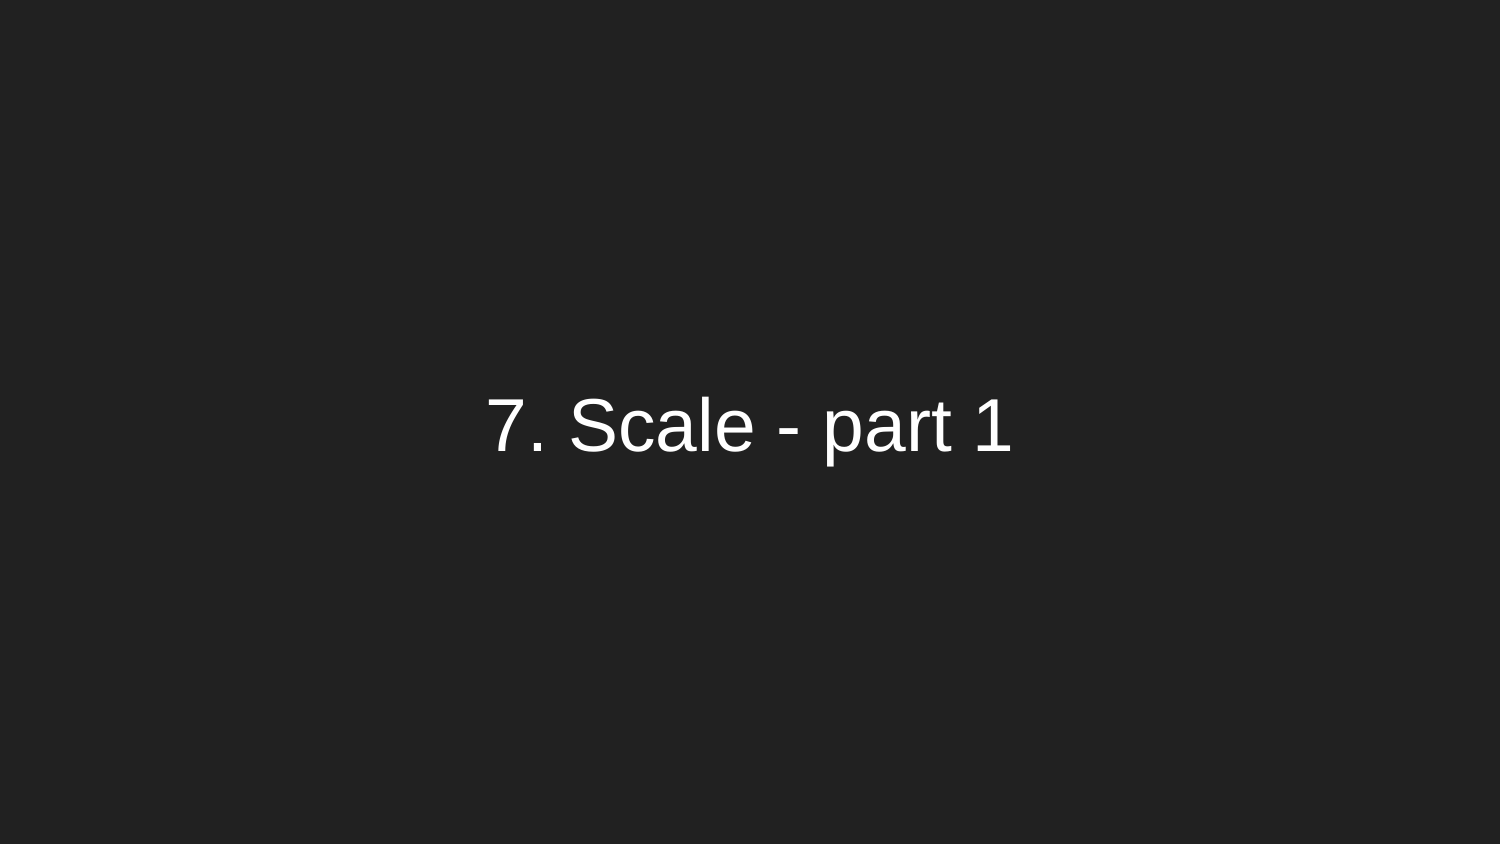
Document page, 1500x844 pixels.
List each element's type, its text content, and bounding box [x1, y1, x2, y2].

title 7. Scale - part 1 [51, 352, 1449, 491]
